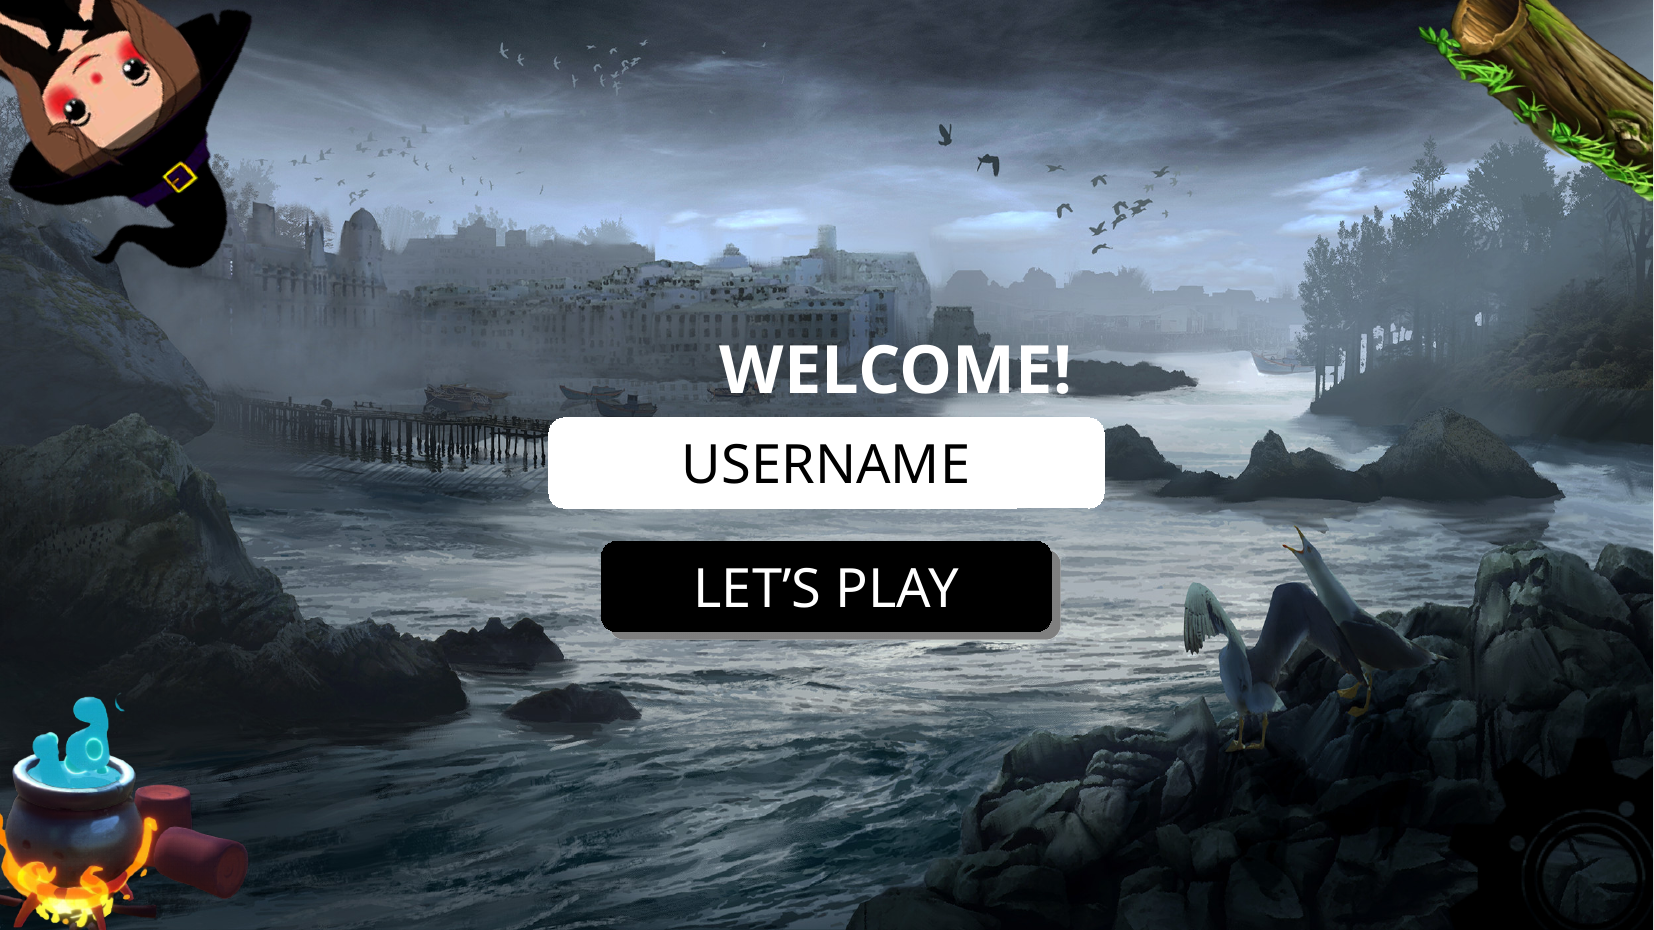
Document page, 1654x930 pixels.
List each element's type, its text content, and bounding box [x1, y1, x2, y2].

text_box LET’S PLAY [601, 541, 1052, 632]
text_box USERNAME [548, 417, 1105, 509]
text_box WELCOME! [705, 315, 981, 411]
picture [0, 0, 1654, 930]
